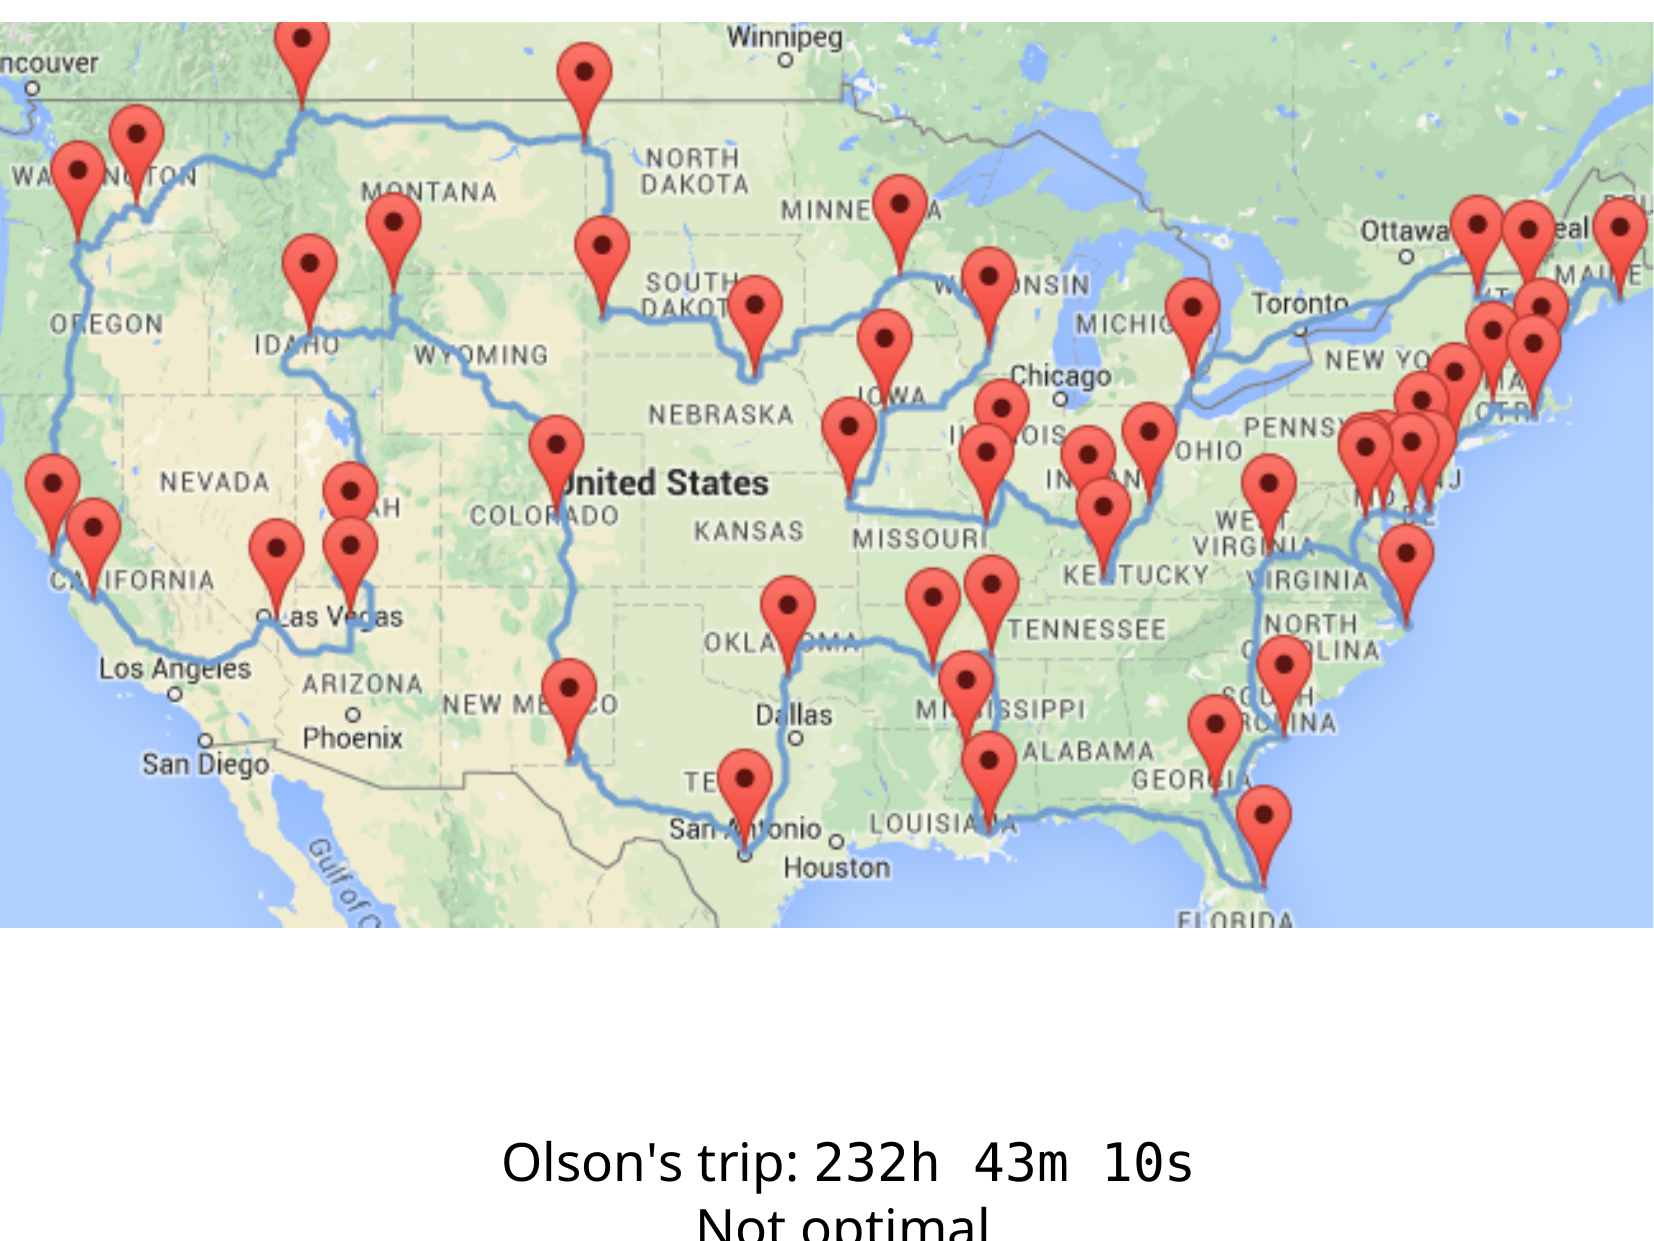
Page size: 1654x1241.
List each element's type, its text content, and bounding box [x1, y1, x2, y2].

text_box Olson's trip: 232h 43m 10s [501, 1124, 1239, 1188]
picture [0, 22, 1654, 928]
text_box [0, 0, 1654, 22]
text_box Not optimal [695, 1190, 1007, 1241]
text_box [0, 928, 1654, 1241]
